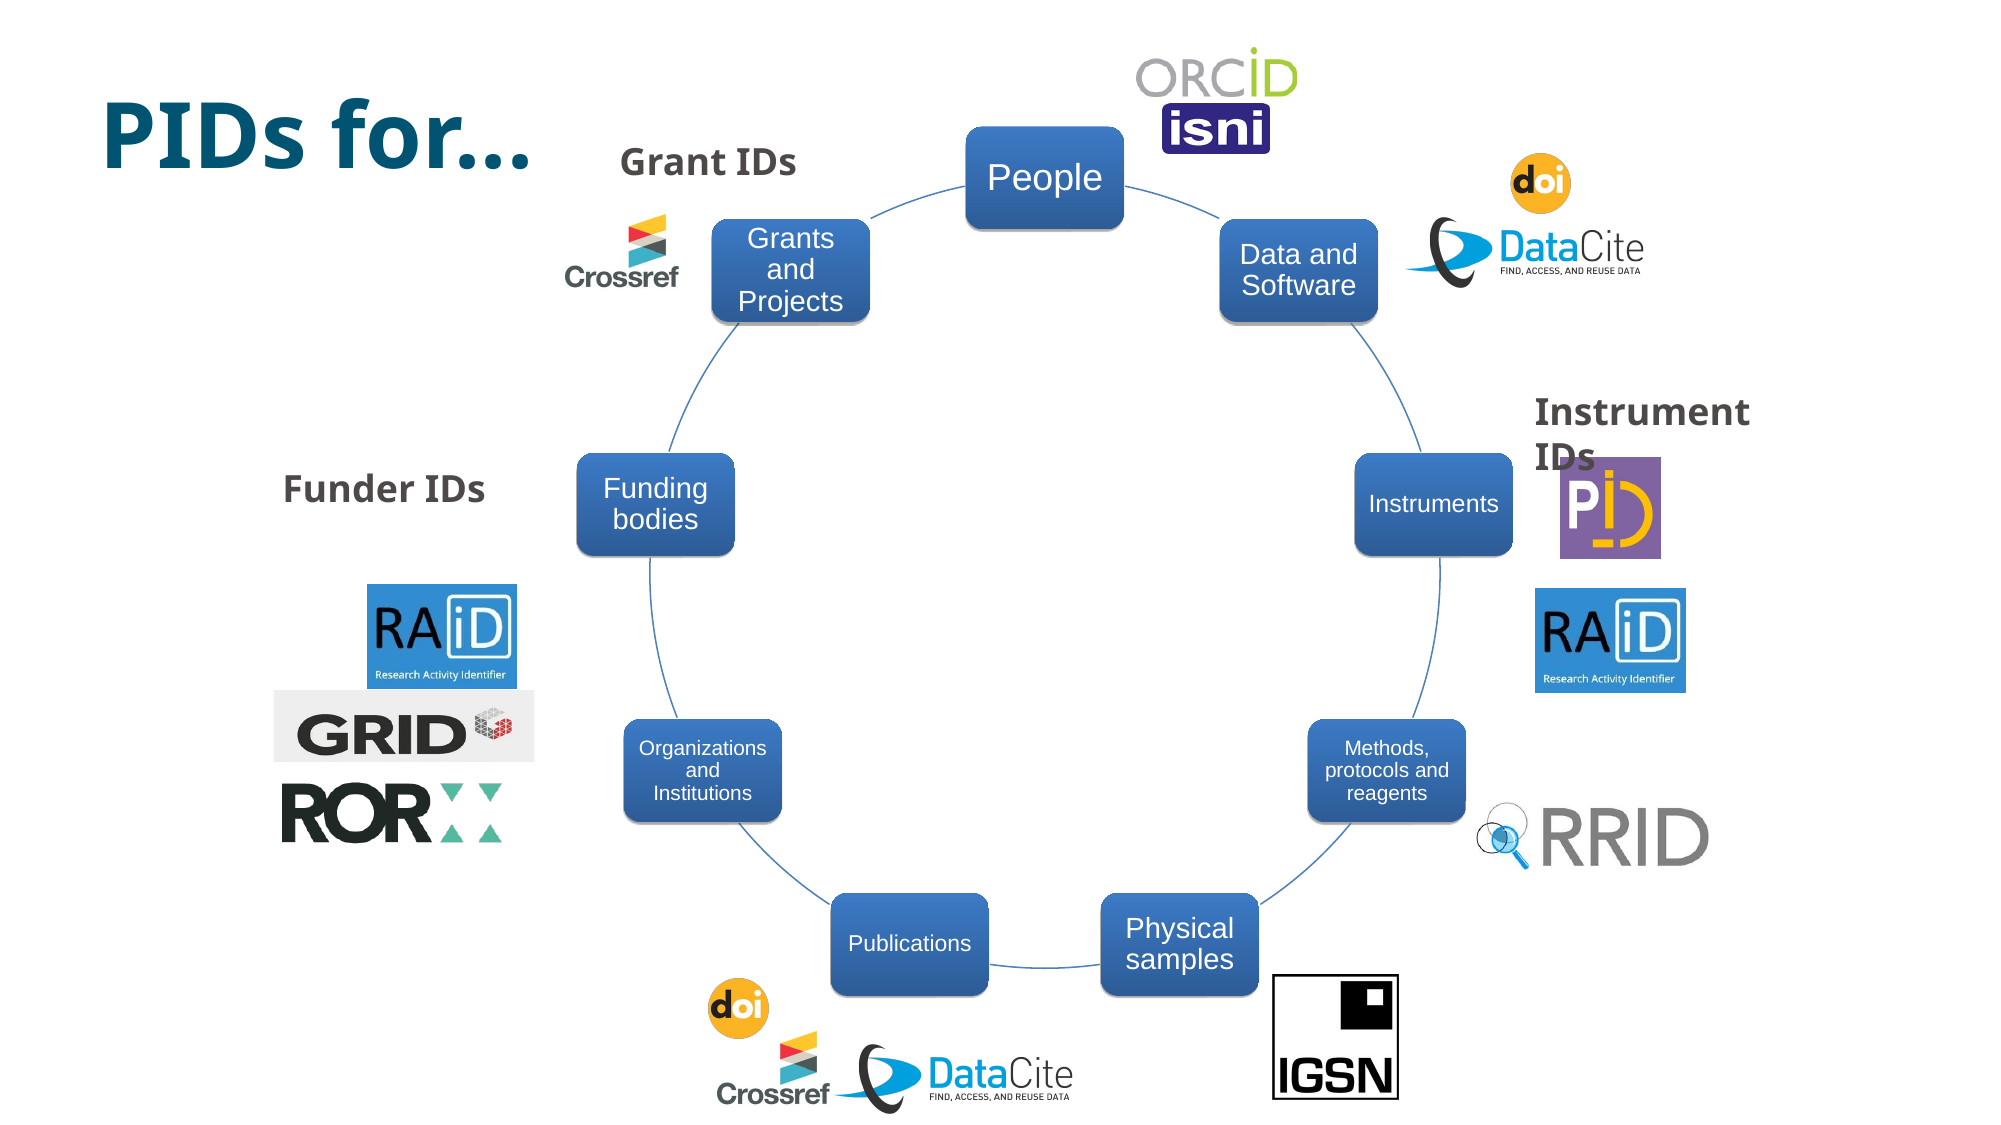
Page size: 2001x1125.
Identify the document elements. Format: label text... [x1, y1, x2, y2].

text_box [1509, 459, 1514, 550]
text_box Grants and Projects [716, 233, 866, 317]
text_box [628, 719, 782, 818]
text_box [830, 892, 989, 996]
text_box [716, 317, 866, 322]
text_box [1219, 233, 1224, 316]
text_box Instruments [1359, 458, 1509, 551]
text_box [711, 233, 716, 316]
text_box Data and Software [1224, 233, 1374, 317]
text_box [1374, 233, 1379, 316]
text_box [1359, 551, 1509, 557]
text_box [576, 453, 736, 557]
picture [556, 233, 692, 302]
picture [1510, 152, 1571, 214]
picture [1465, 801, 1720, 875]
text_box [623, 725, 628, 817]
picture [707, 977, 1079, 1119]
text_box Funder IDs [267, 457, 541, 518]
text_box [1100, 899, 1105, 990]
text_box [1105, 892, 1255, 898]
text_box [1255, 899, 1260, 990]
text_box [1360, 453, 1509, 458]
picture [1272, 974, 1399, 1100]
text_box [1354, 459, 1359, 550]
picture [367, 584, 517, 689]
text_box Methods, protocols and reagents [1313, 724, 1462, 818]
text_box [629, 818, 776, 823]
text_box Organizations and Institutions [628, 724, 777, 818]
text_box Funding bodies [581, 458, 730, 551]
picture [1560, 486, 1661, 559]
text_box [866, 233, 871, 316]
title PIDs for... [99, 44, 1900, 233]
text_box Publications [835, 898, 984, 991]
text_box [1105, 991, 1255, 996]
picture [1507, 235, 1518, 257]
text_box [1462, 725, 1467, 817]
text_box Physical samples [1105, 898, 1255, 991]
picture [1401, 233, 1650, 293]
text_box [1307, 719, 1461, 823]
picture [273, 773, 510, 851]
picture [273, 690, 535, 762]
text_box Instrument IDs [1519, 380, 1794, 486]
text_box [1224, 317, 1374, 322]
picture [1535, 588, 1686, 693]
